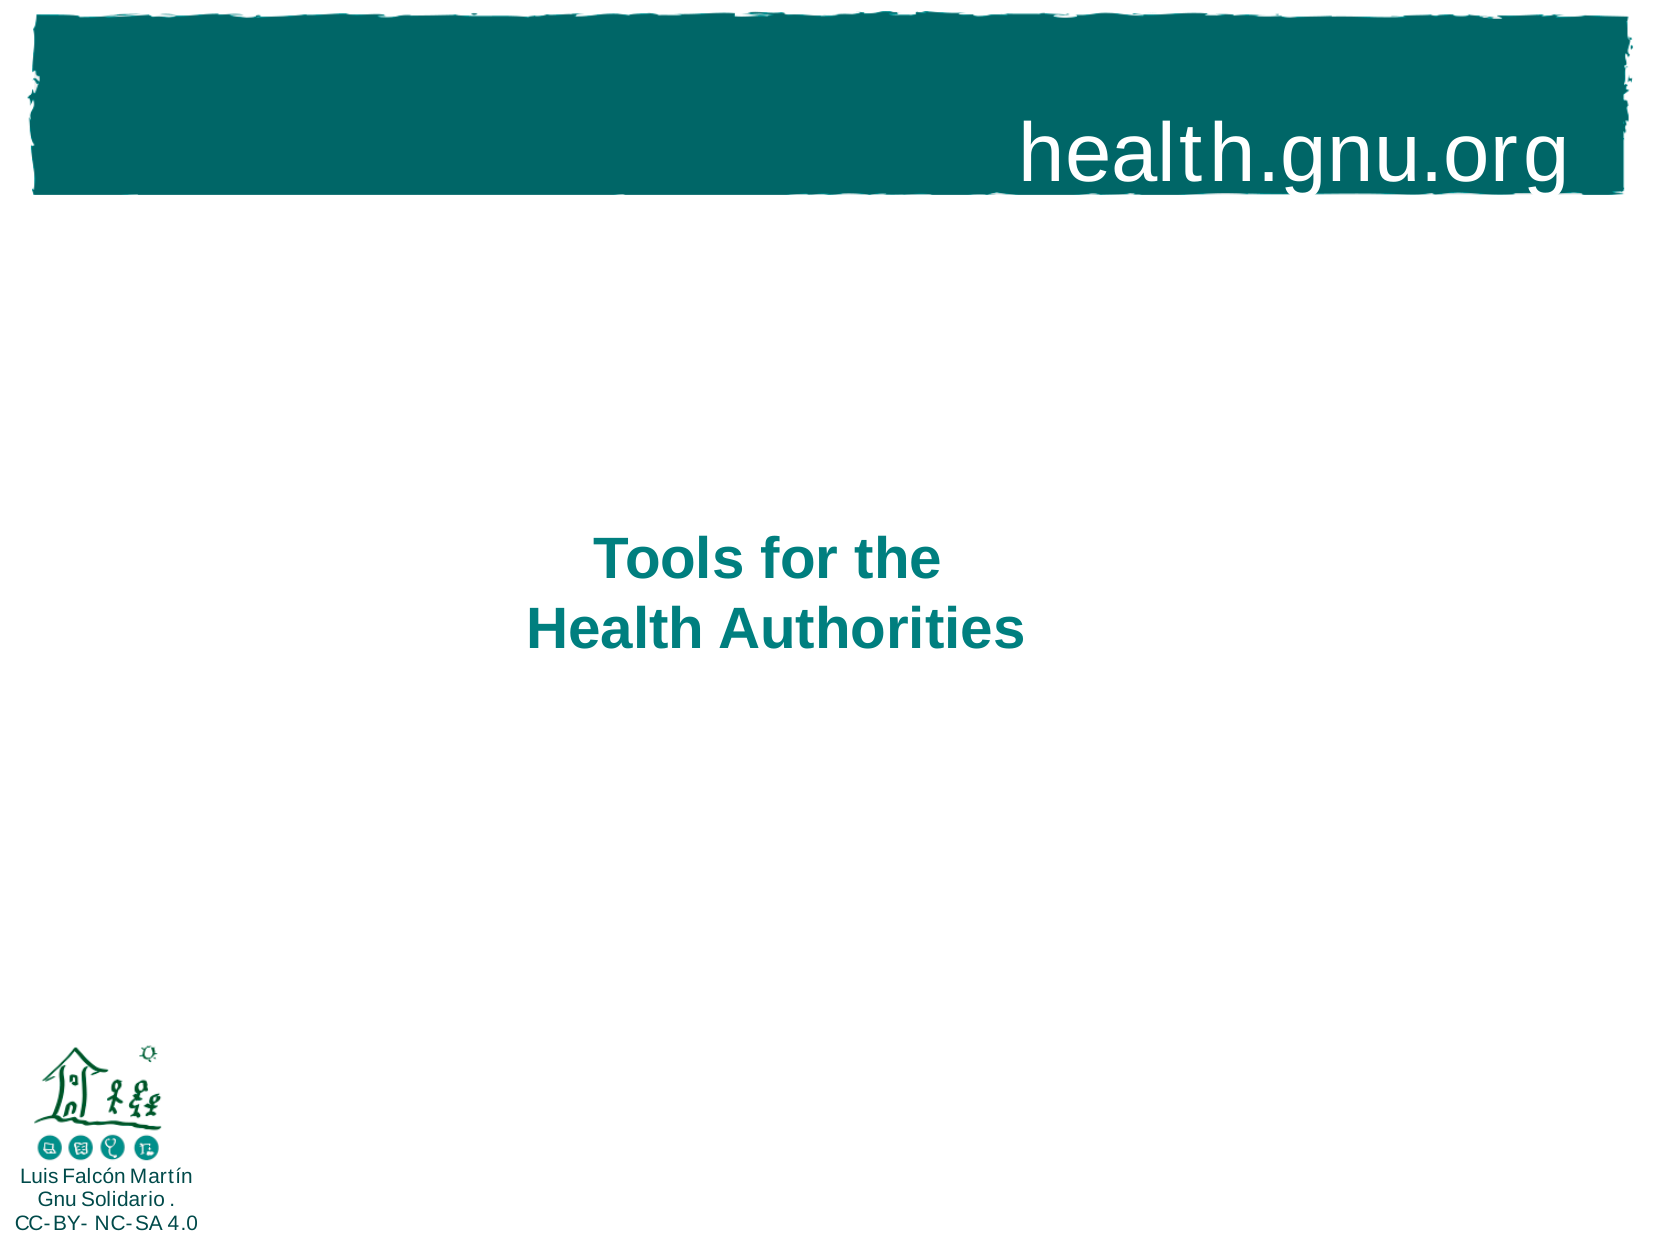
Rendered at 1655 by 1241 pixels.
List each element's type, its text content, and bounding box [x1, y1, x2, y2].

picture [0, 0, 1654, 1211]
text_box LuisFalcónMartín GnuSolidario. CC-BY-NC-SA4.0 [0, 1157, 213, 1241]
text_box Tools for the Health Authorities [499, 519, 1052, 660]
text_box health.gnu.org [1016, 98, 1606, 199]
